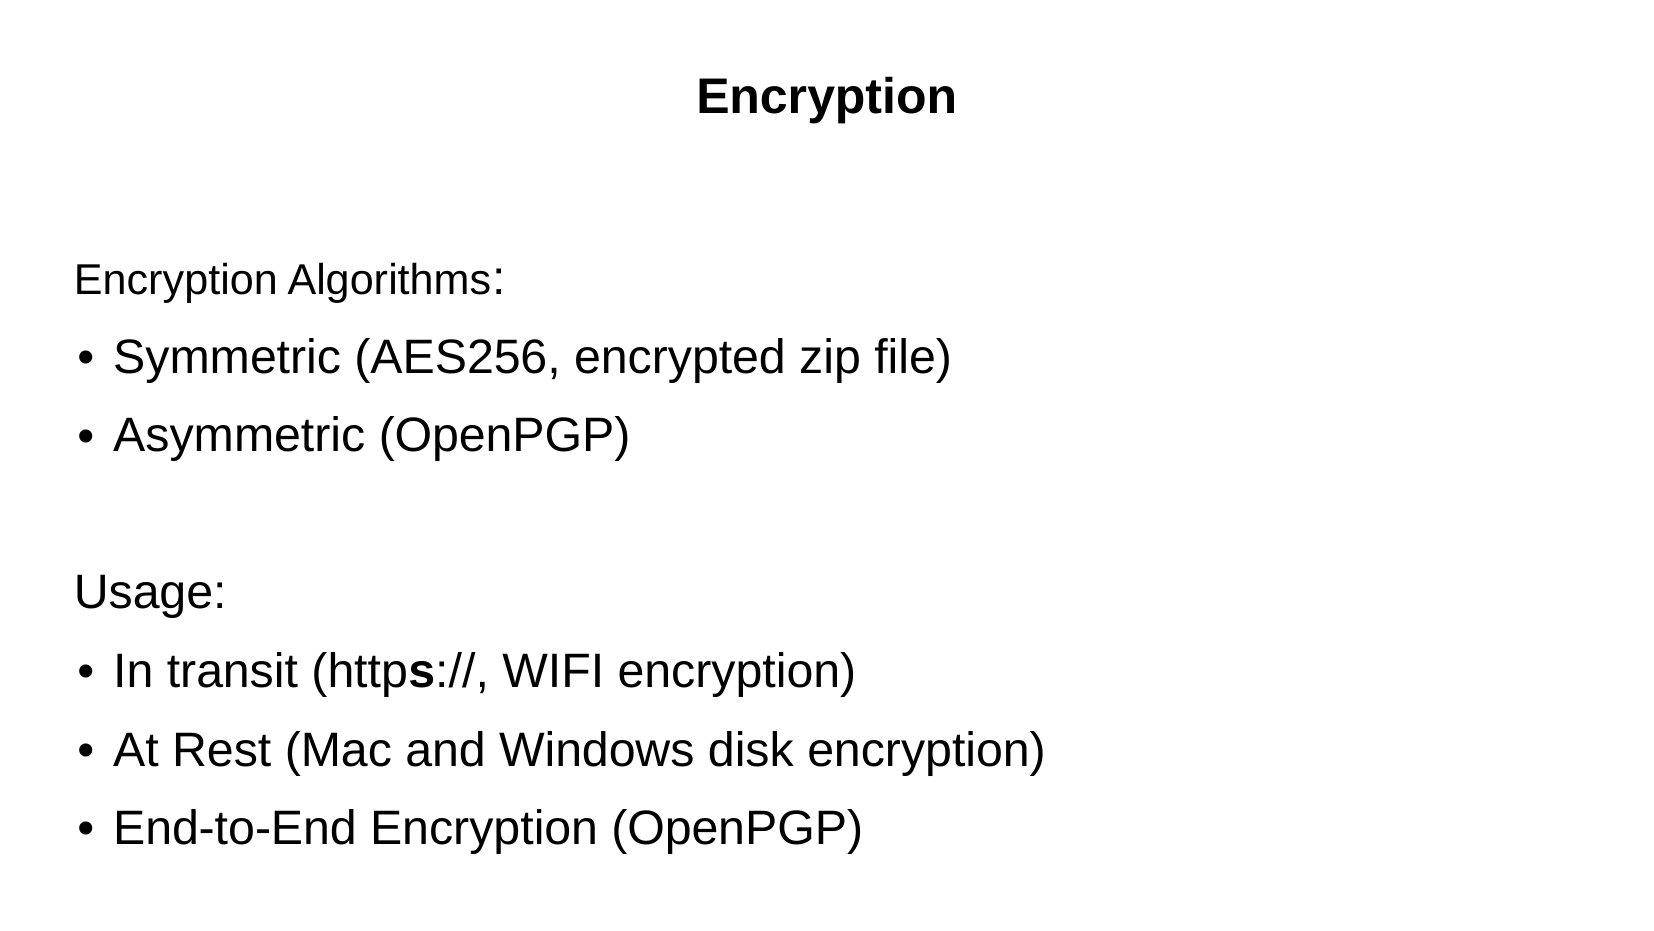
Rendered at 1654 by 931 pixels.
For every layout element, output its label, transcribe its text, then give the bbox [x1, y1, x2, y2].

title Encryption [59, 37, 1595, 156]
list Encryption Algorithms: Symmetric (AES256, encrypted zip file) Asymmetric (OpenPGP) Usage: In transit (https://, WIFI encryption) At Rest (Mac and Windows disk encryption) End-to-End Encryption (OpenPGP) [59, 243, 1595, 864]
